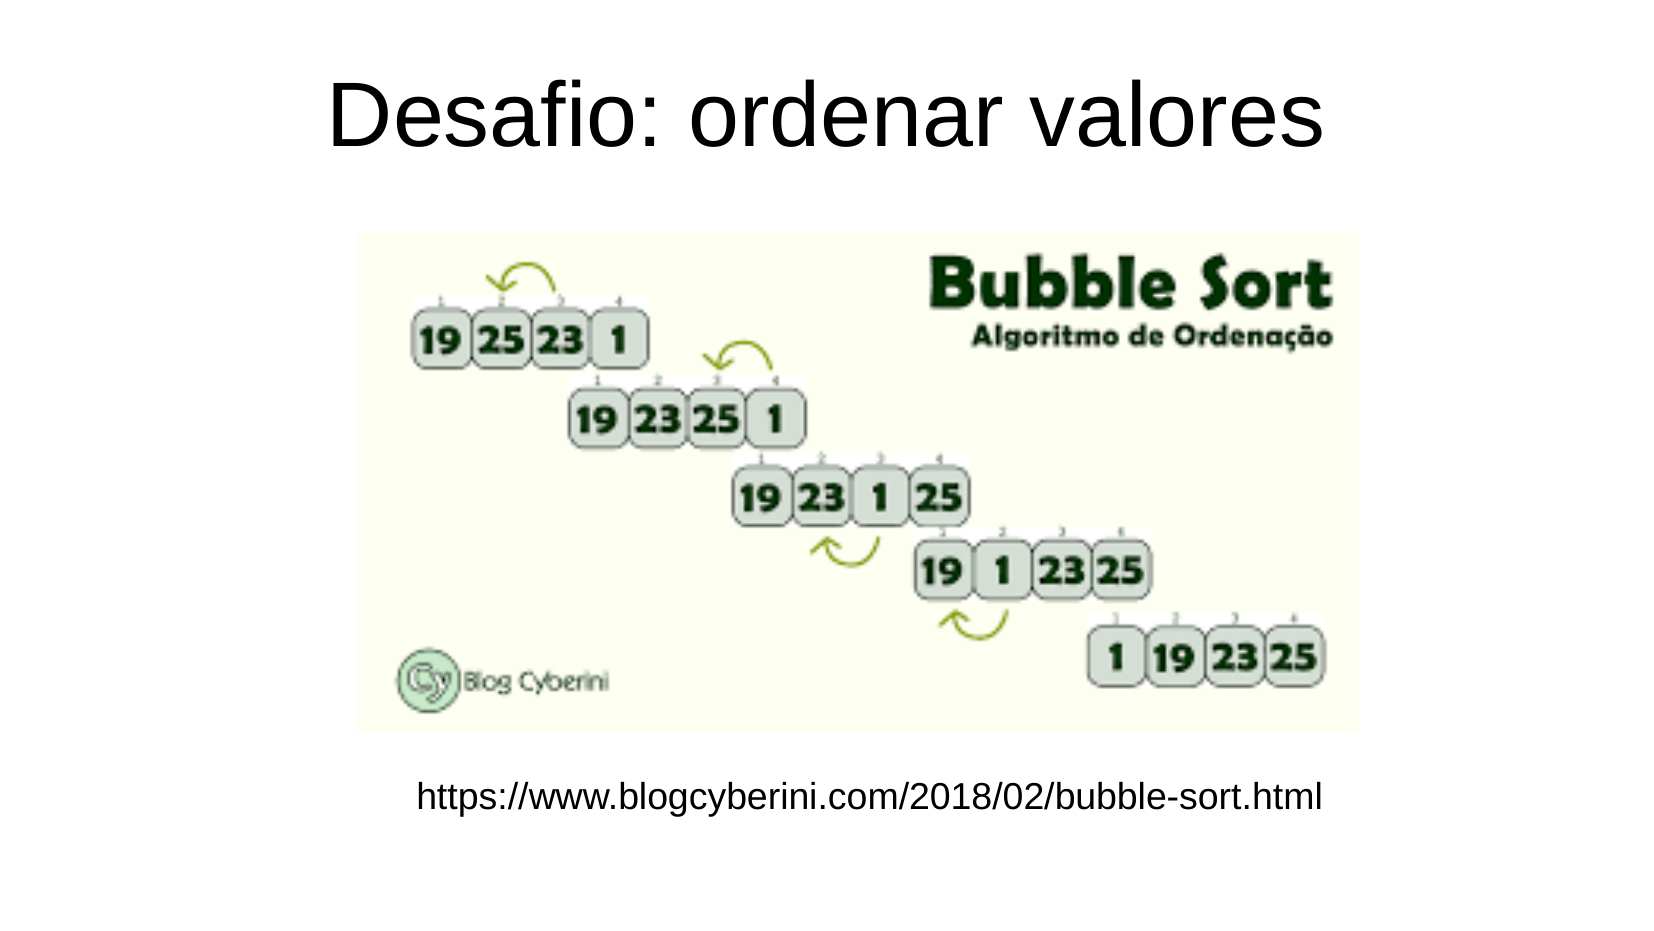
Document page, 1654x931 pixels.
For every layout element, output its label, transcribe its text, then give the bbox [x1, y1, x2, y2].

picture [358, 232, 1359, 733]
text_box https://www.blogcyberini.com/2018/02/bubble-sort.html [401, 767, 1654, 867]
title Desafio: ordenar valores [82, 37, 1571, 193]
